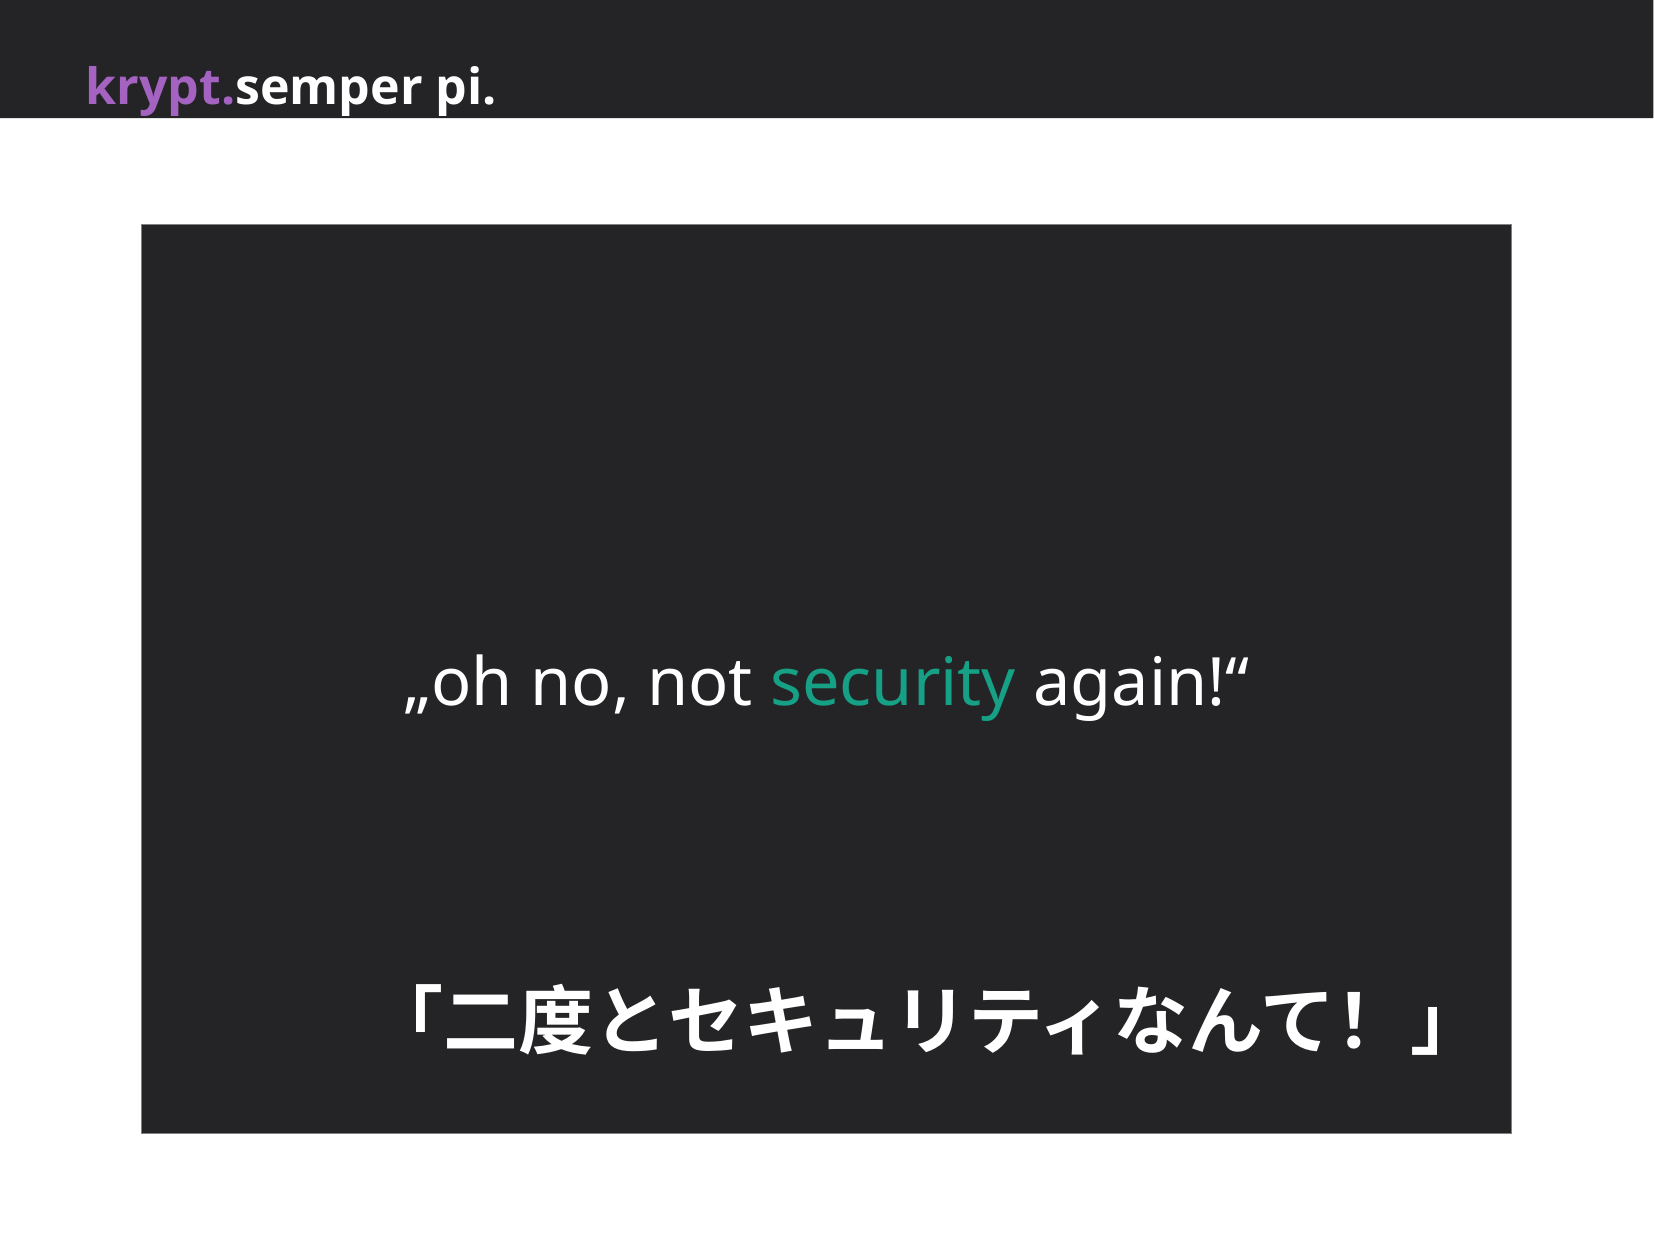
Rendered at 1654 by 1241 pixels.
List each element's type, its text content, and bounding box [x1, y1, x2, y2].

text_box 「二度とセキュリティなんて！」 [153, 909, 1501, 1123]
text_box krypt.semper pi. [70, 43, 544, 119]
text_box „oh no, not security again!“ [141, 224, 1512, 1134]
text_box [0, 0, 1654, 119]
